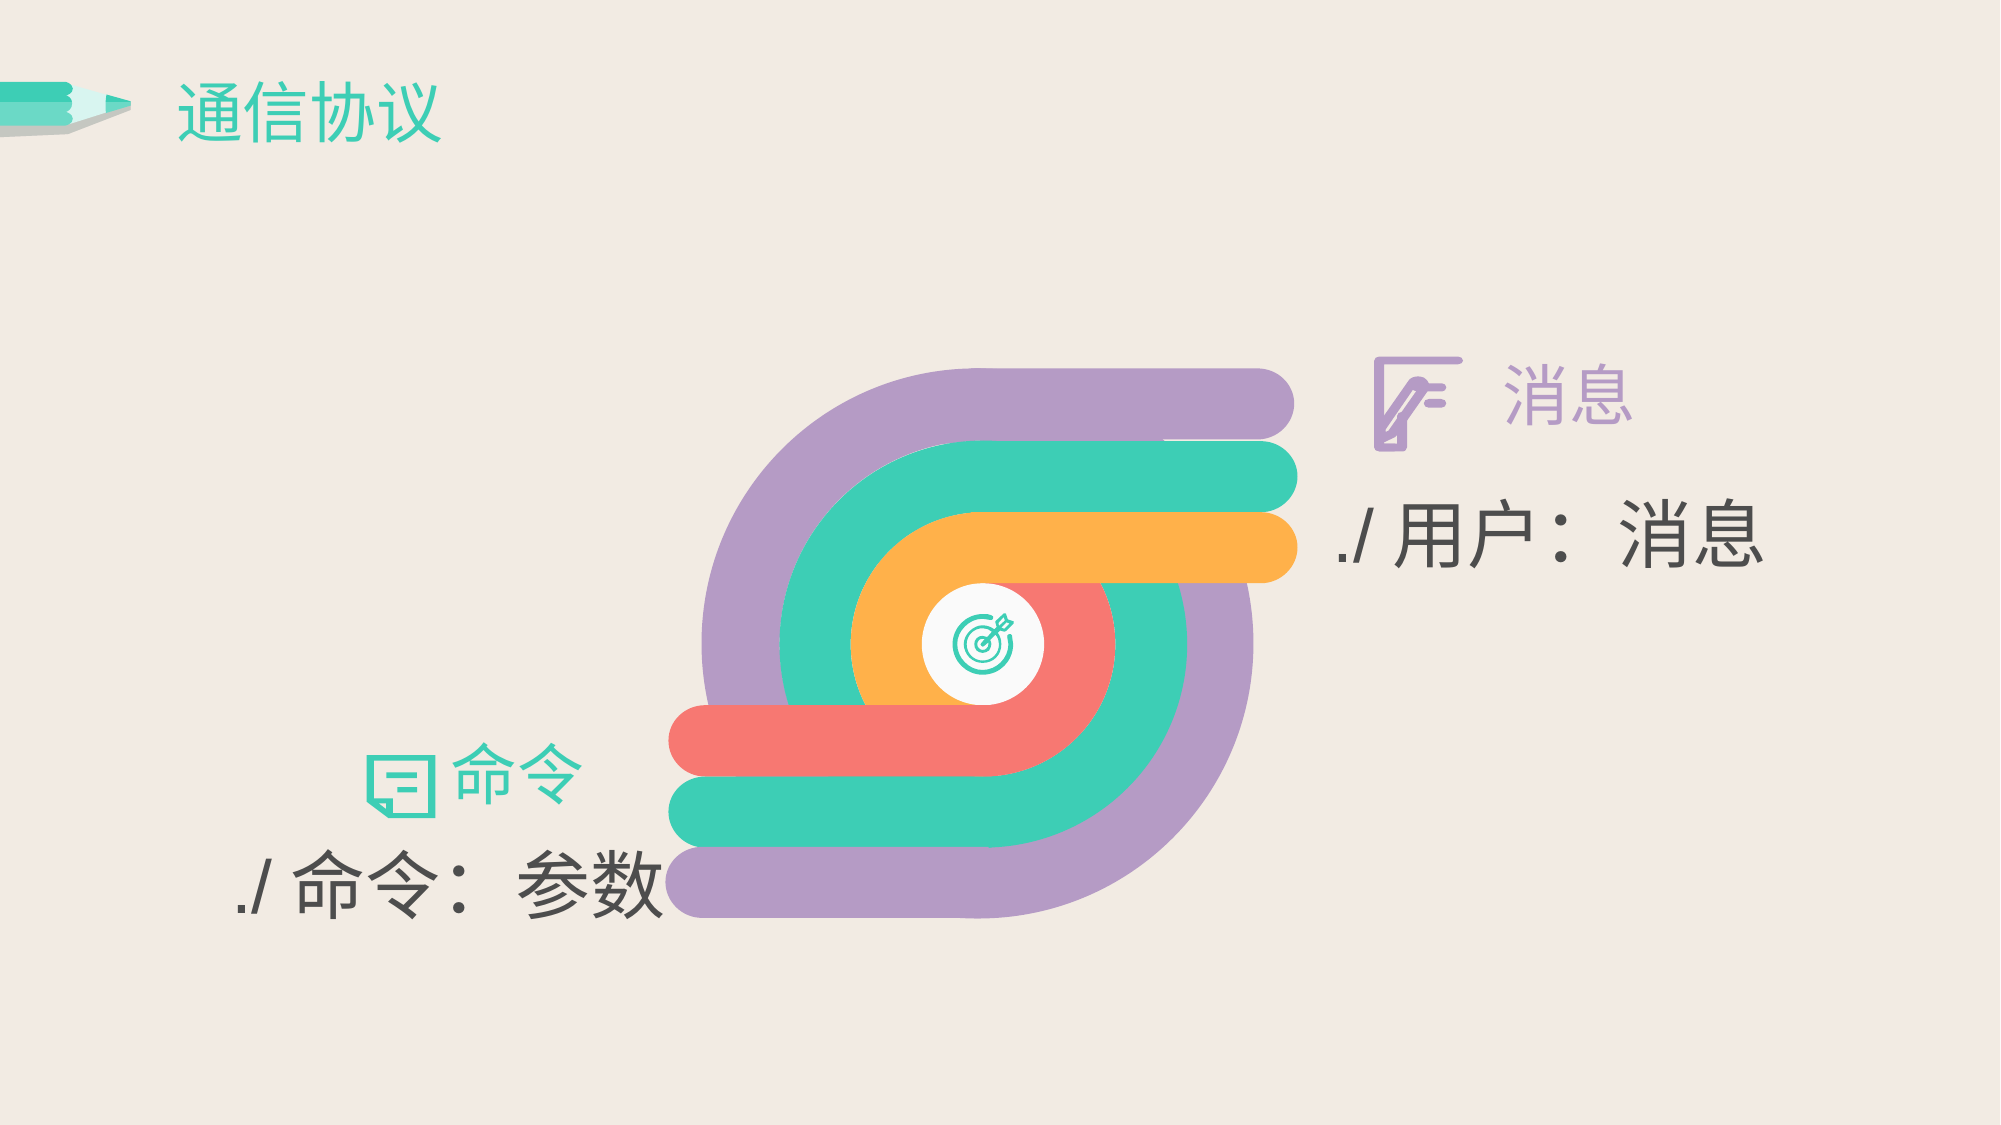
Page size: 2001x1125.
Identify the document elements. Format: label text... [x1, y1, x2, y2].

text_box [1374, 356, 1464, 452]
text_box [672, 368, 1298, 919]
text_box 命令 [435, 725, 922, 846]
text_box [1423, 398, 1447, 408]
text_box 通信协议 [161, 60, 1802, 160]
text_box 消息 [1487, 345, 1710, 480]
text_box [366, 755, 435, 819]
picture [0, 0, 2001, 1125]
text_box ./用户：消息 [1318, 480, 1988, 660]
text_box ./命令：参数 [216, 831, 886, 1011]
